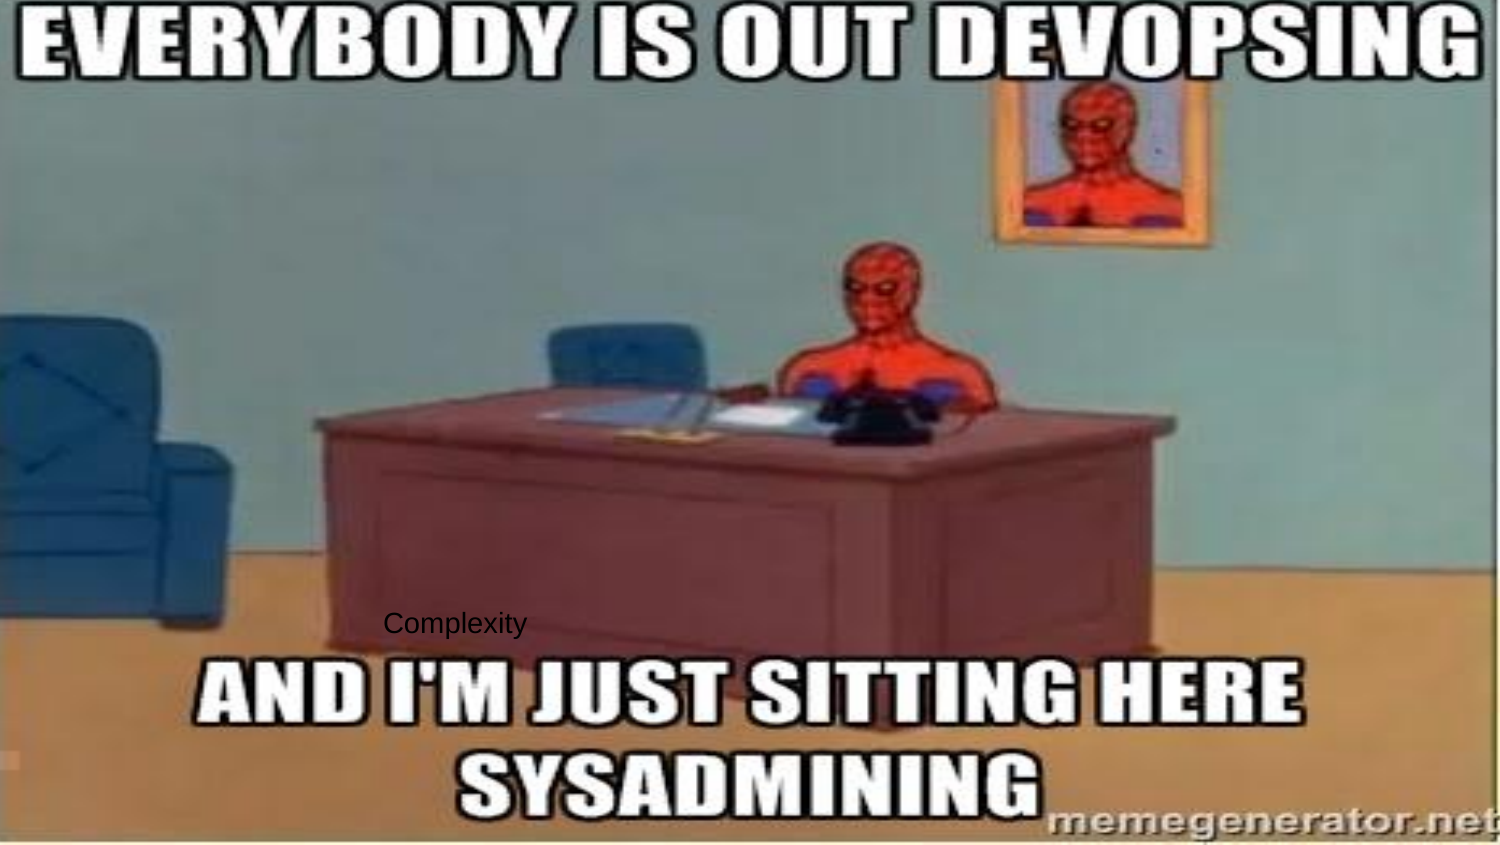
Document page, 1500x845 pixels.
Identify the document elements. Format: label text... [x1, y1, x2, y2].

picture [0, 0, 1500, 845]
text_box Complexity [368, 588, 576, 658]
